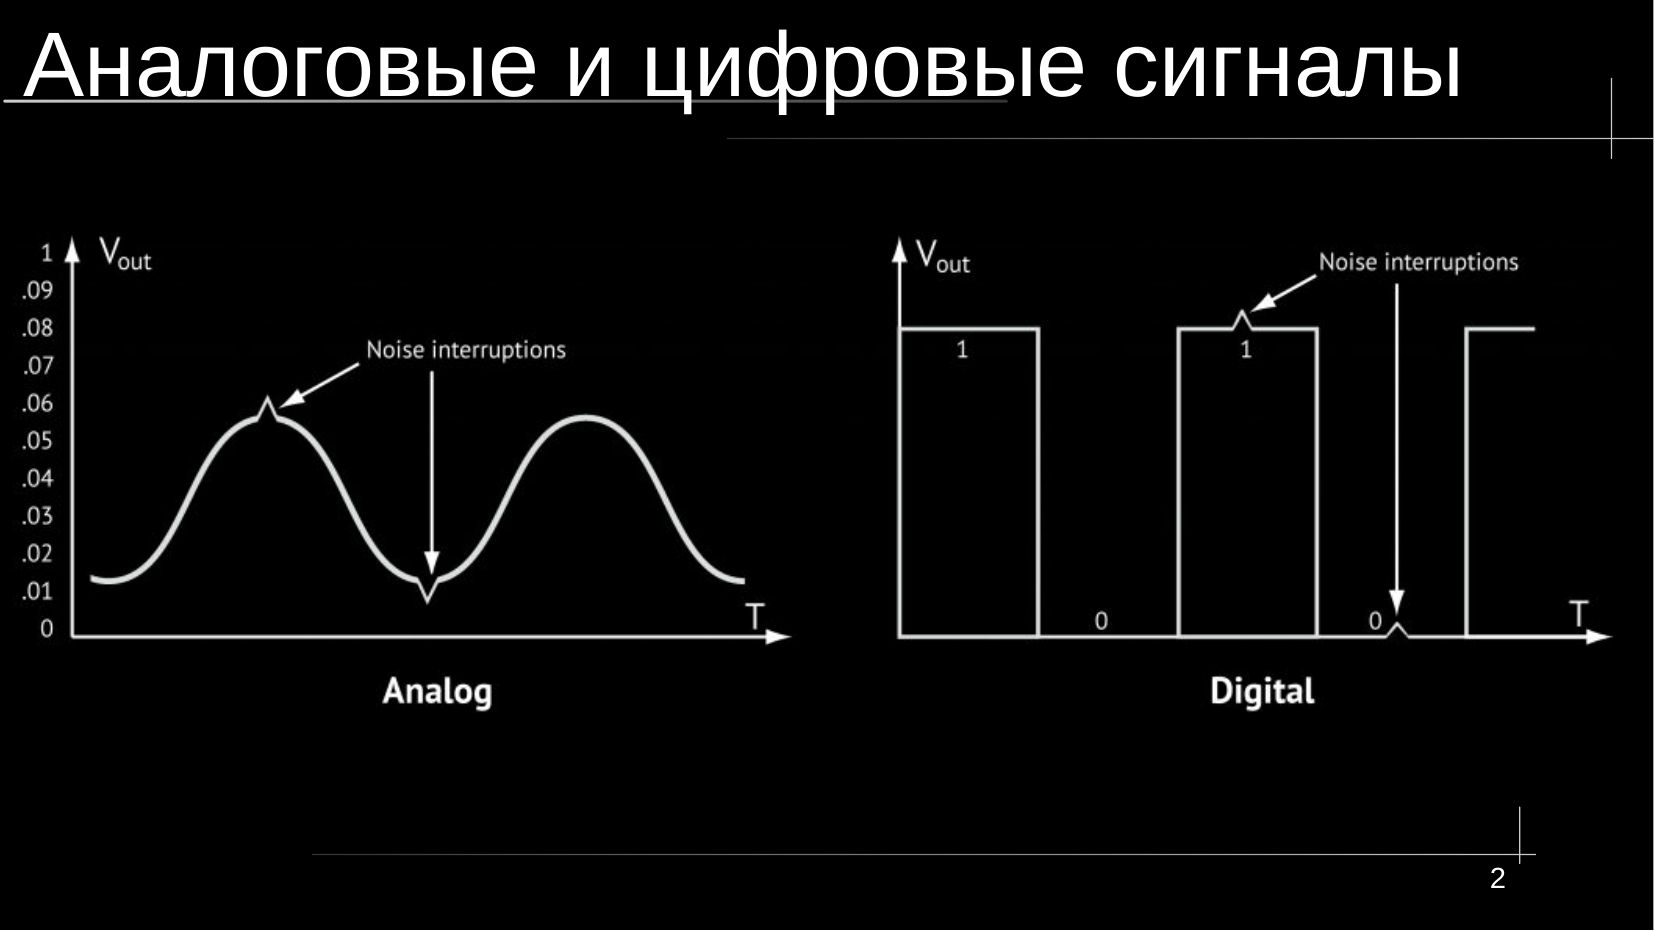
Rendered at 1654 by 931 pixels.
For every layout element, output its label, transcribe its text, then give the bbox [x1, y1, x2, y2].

picture [12, 232, 1613, 713]
title Аналоговые и цифровые сигналы [23, 11, 1589, 119]
